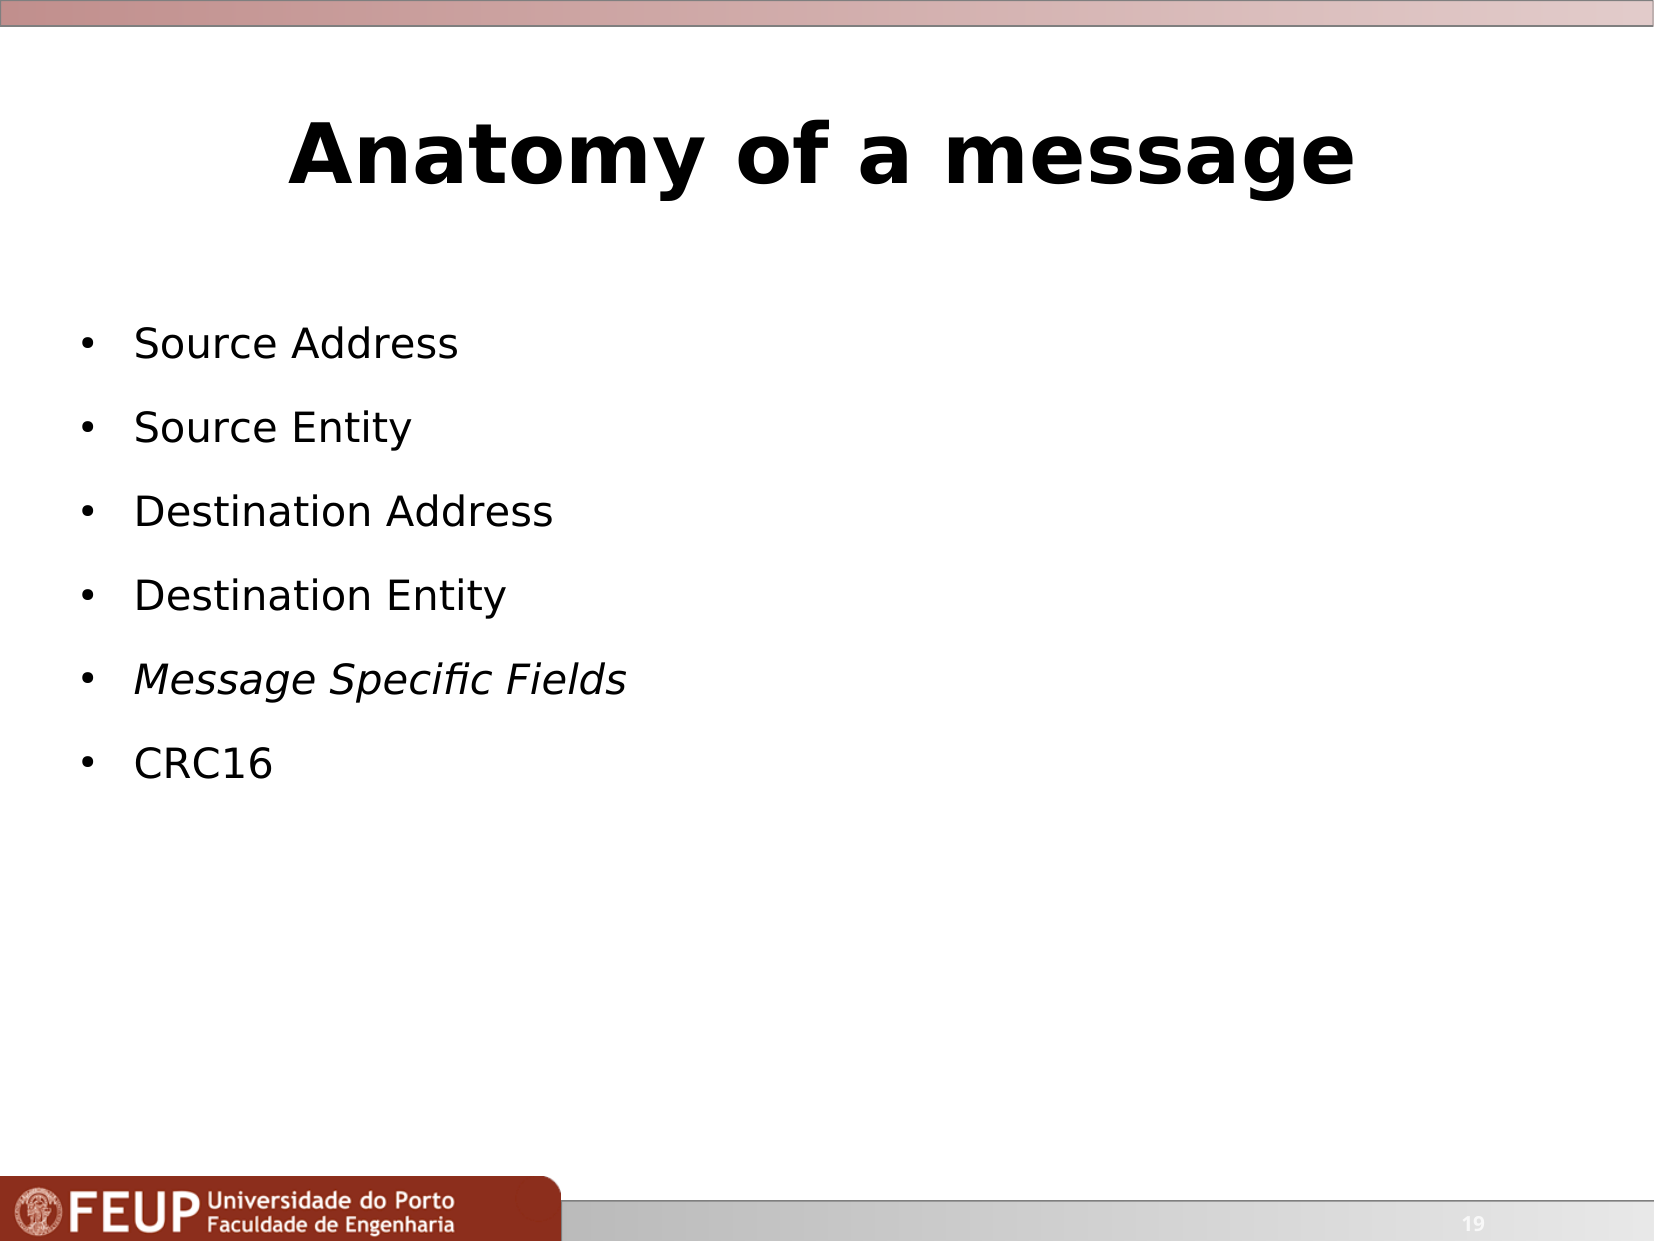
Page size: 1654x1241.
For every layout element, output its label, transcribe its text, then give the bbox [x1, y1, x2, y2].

list Source Address Source Entity Destination Address Destination Entity Message Specific Fields CRC16 [62, 319, 1589, 1040]
title Anatomy of a message [64, 70, 1582, 239]
picture [0, 1176, 561, 1241]
